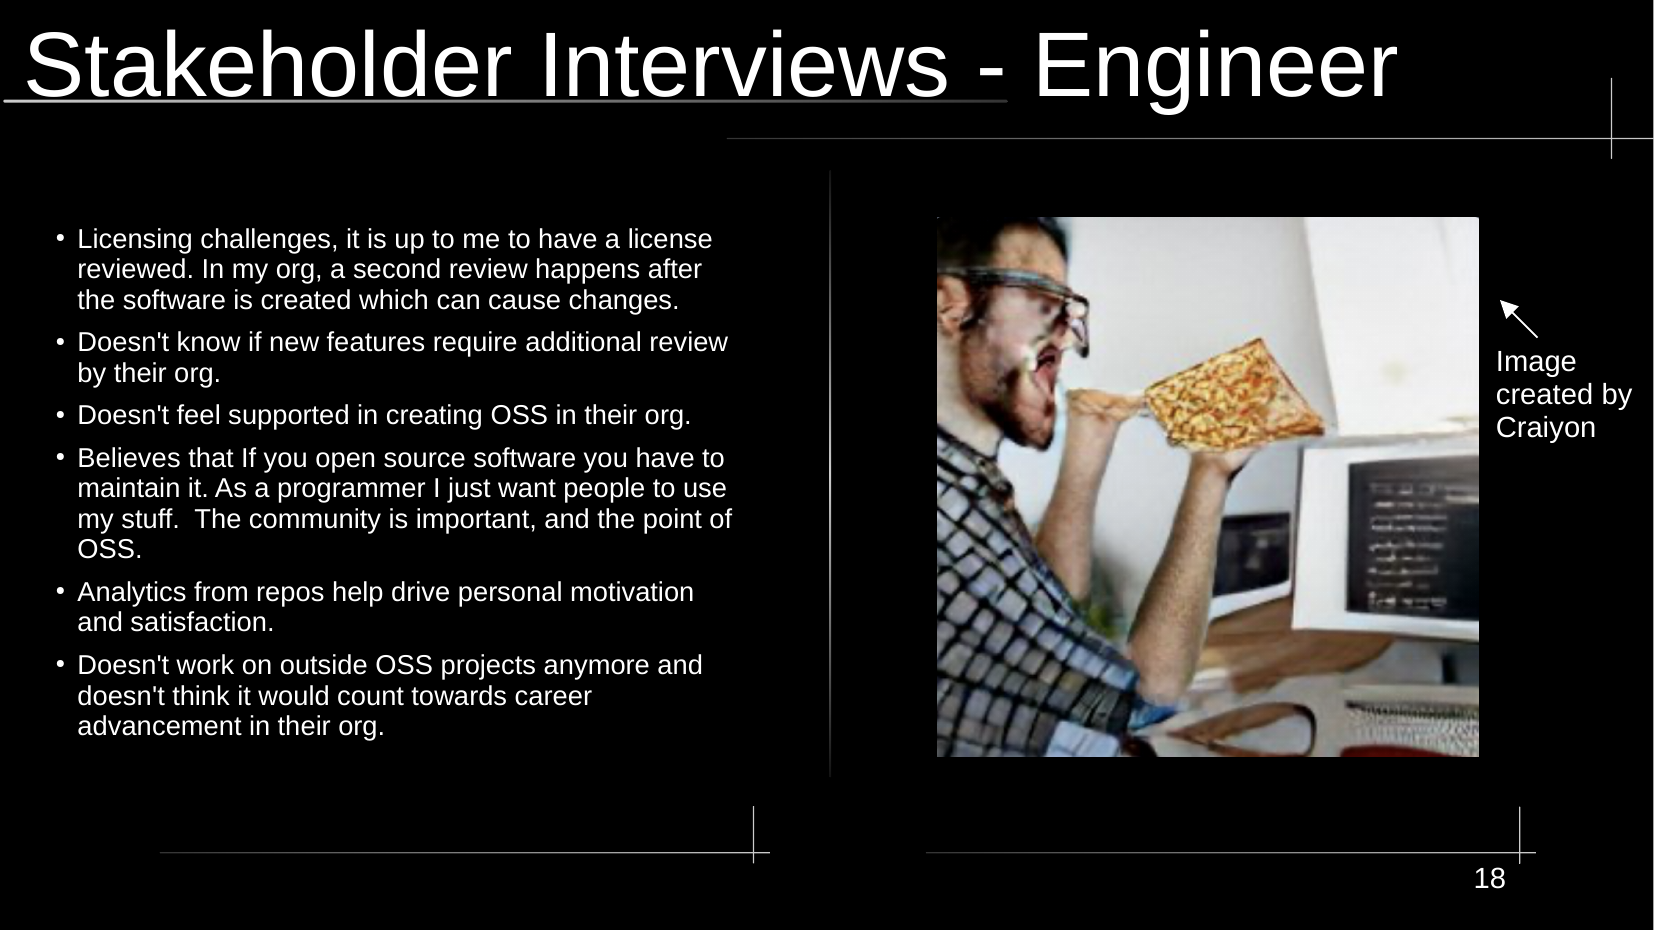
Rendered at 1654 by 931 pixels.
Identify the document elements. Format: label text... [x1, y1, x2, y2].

title Stakeholder Interviews - Engineer [23, 11, 1589, 119]
list Licensing challenges, it is up to me to have a license reviewed. In my org, a second review happens after the software is created which can cause changes. Doesn't know if new features require additional review by their org. Doesn't feel supported in creating OSS in their org. Believes that If you open source software you have to maintain it. As a programmer I just want people to use my stuff. The community is important, and the point of OSS. Analytics from repos help drive personal motivation and satisfaction. Doesn't work on outside OSS projects anymore and doesn't think it would count towards career advancement in their org. [17, 223, 744, 763]
picture [937, 217, 1479, 758]
text_box Image created by Craiyon [1480, 337, 1654, 451]
